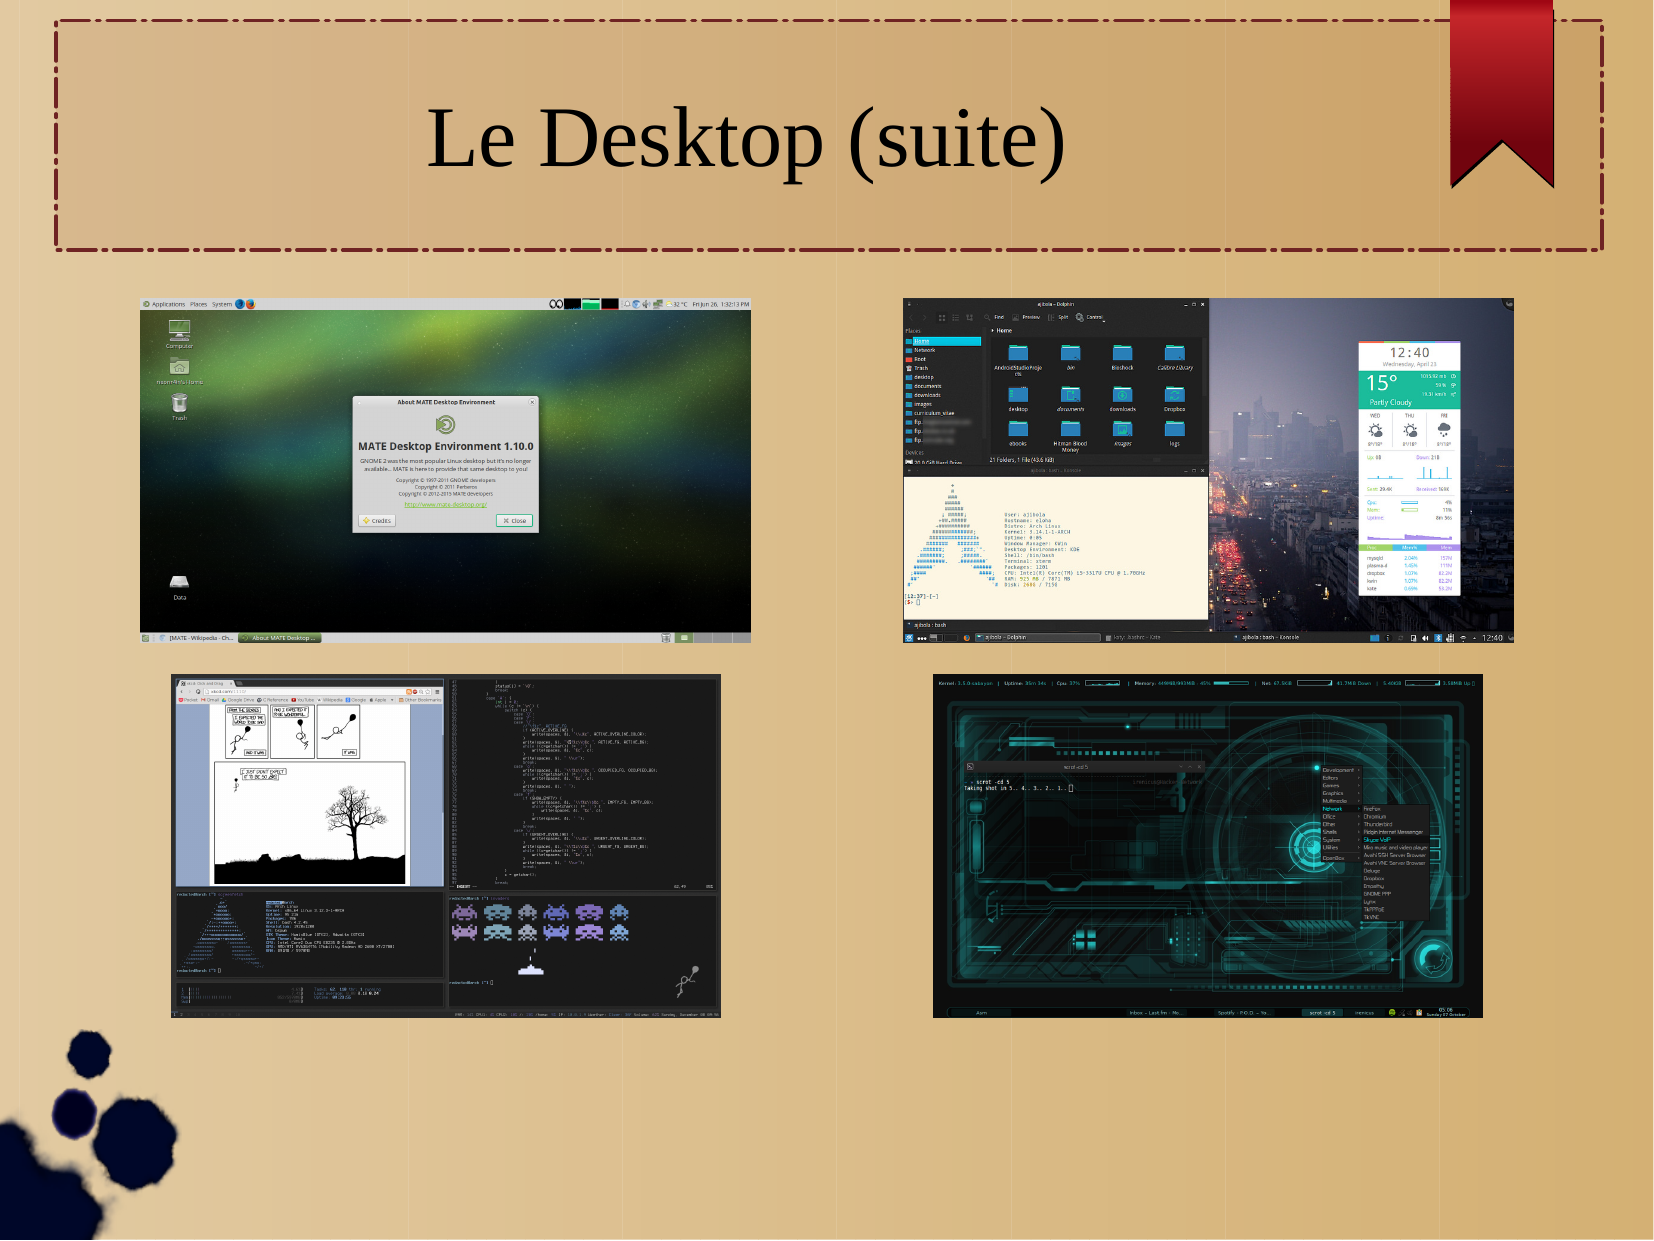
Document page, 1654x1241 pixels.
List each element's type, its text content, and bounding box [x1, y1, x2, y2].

picture [903, 298, 1514, 643]
title Le Desktop (suite) [82, 47, 1412, 229]
picture [140, 298, 751, 643]
picture [171, 674, 721, 1018]
picture [933, 674, 1483, 1018]
